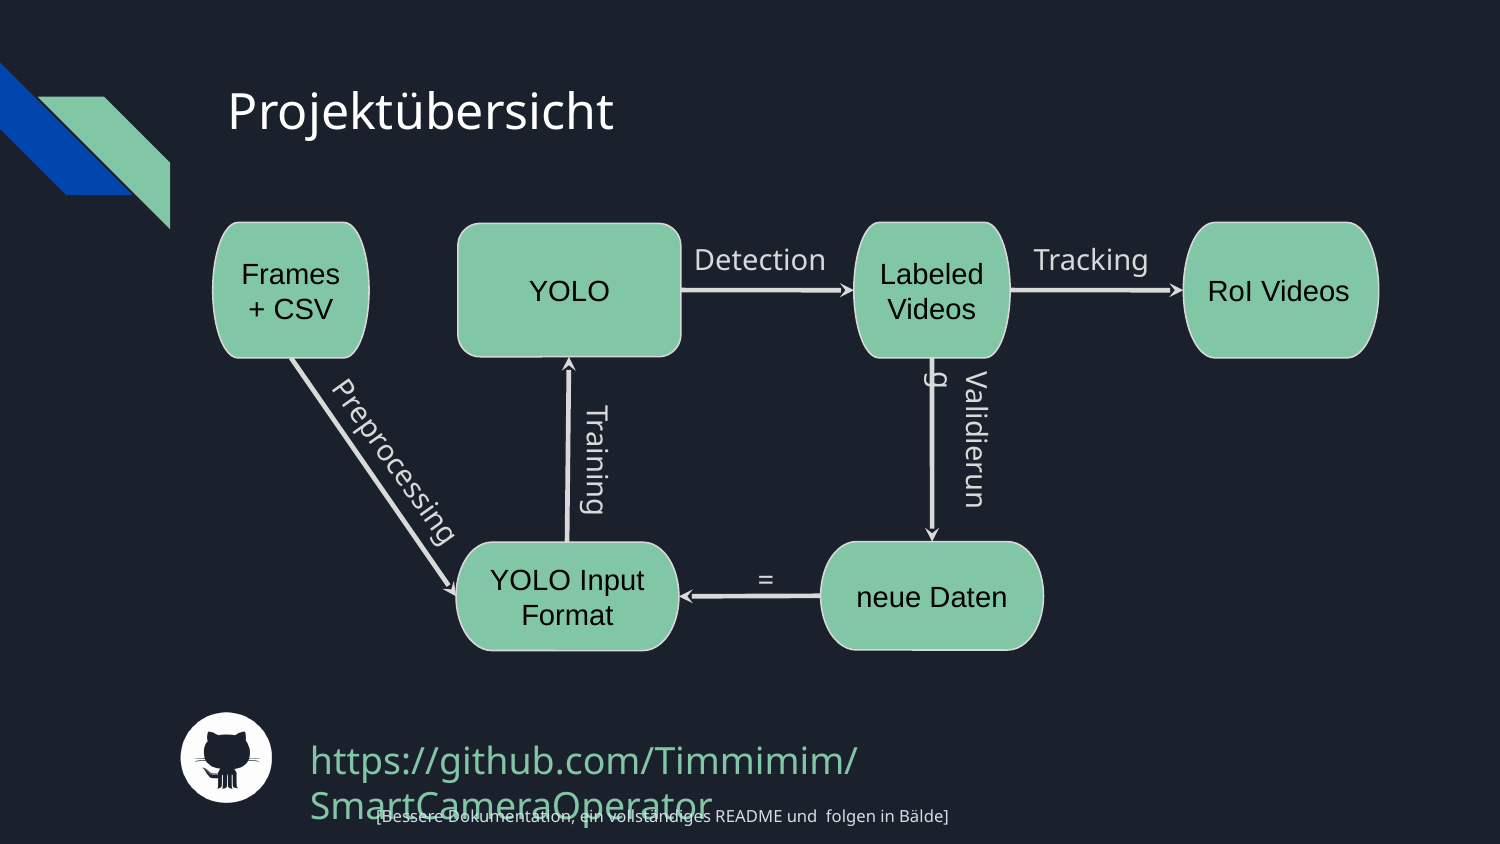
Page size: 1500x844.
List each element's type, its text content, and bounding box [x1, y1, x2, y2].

text_box Training [567, 390, 632, 547]
picture [180, 712, 272, 803]
text_box Detection [678, 226, 854, 291]
text_box Tracking [1018, 226, 1175, 291]
text_box Frames + CSV [212, 222, 370, 358]
text_box = [742, 546, 797, 610]
text_box YOLO Input Format [456, 542, 679, 651]
text_box https://github.com/Timmimim/SmartCameraOperator [294, 721, 1238, 791]
text_box YOLO [457, 223, 681, 357]
text_box [Bessere Dokumentation, ein vollständiges README und folgen in Bälde] [286, 791, 1347, 822]
title Projektübersicht [212, 64, 1368, 215]
text_box Preprocessing [301, 351, 496, 586]
text_box Labeled Videos [853, 222, 1011, 358]
text_box RoI Videos [1183, 222, 1379, 358]
text_box Validierung [946, 356, 1011, 543]
text_box neue Daten [820, 541, 1044, 651]
